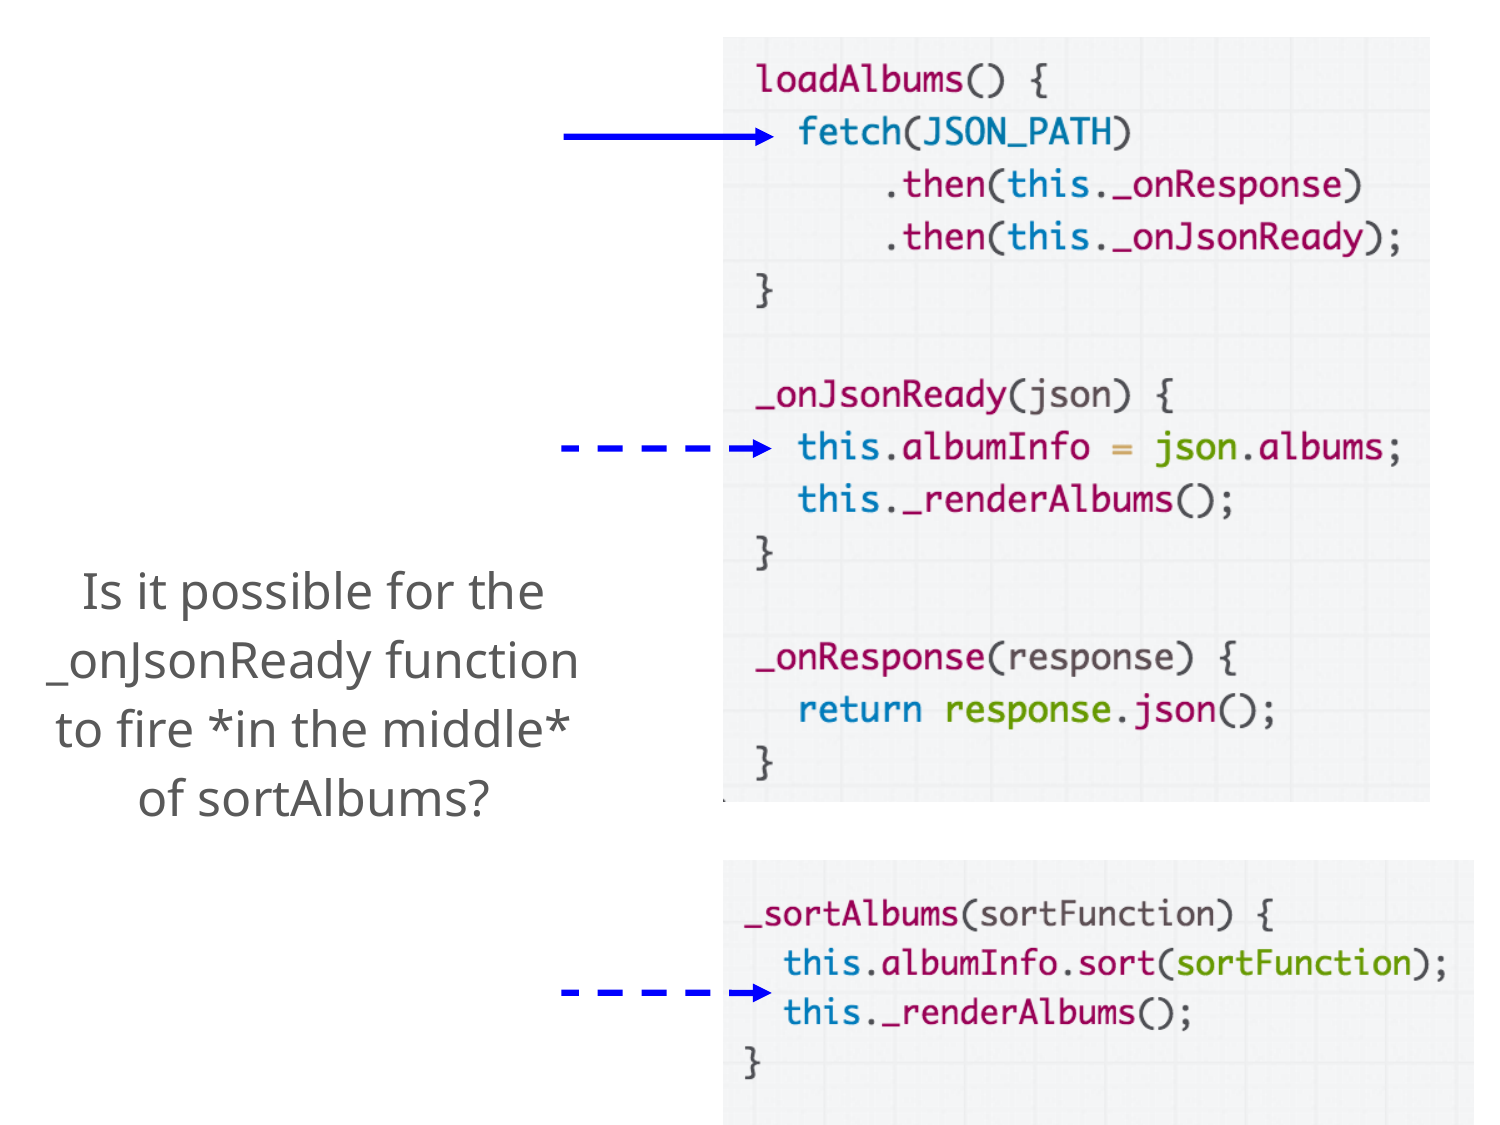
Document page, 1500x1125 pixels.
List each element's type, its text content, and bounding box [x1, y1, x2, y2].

picture [723, 860, 1474, 1125]
picture [723, 37, 1430, 802]
list Is it possible for the _onJsonReady function to fire *in the middle* of sortAlbums? [31, 535, 597, 861]
